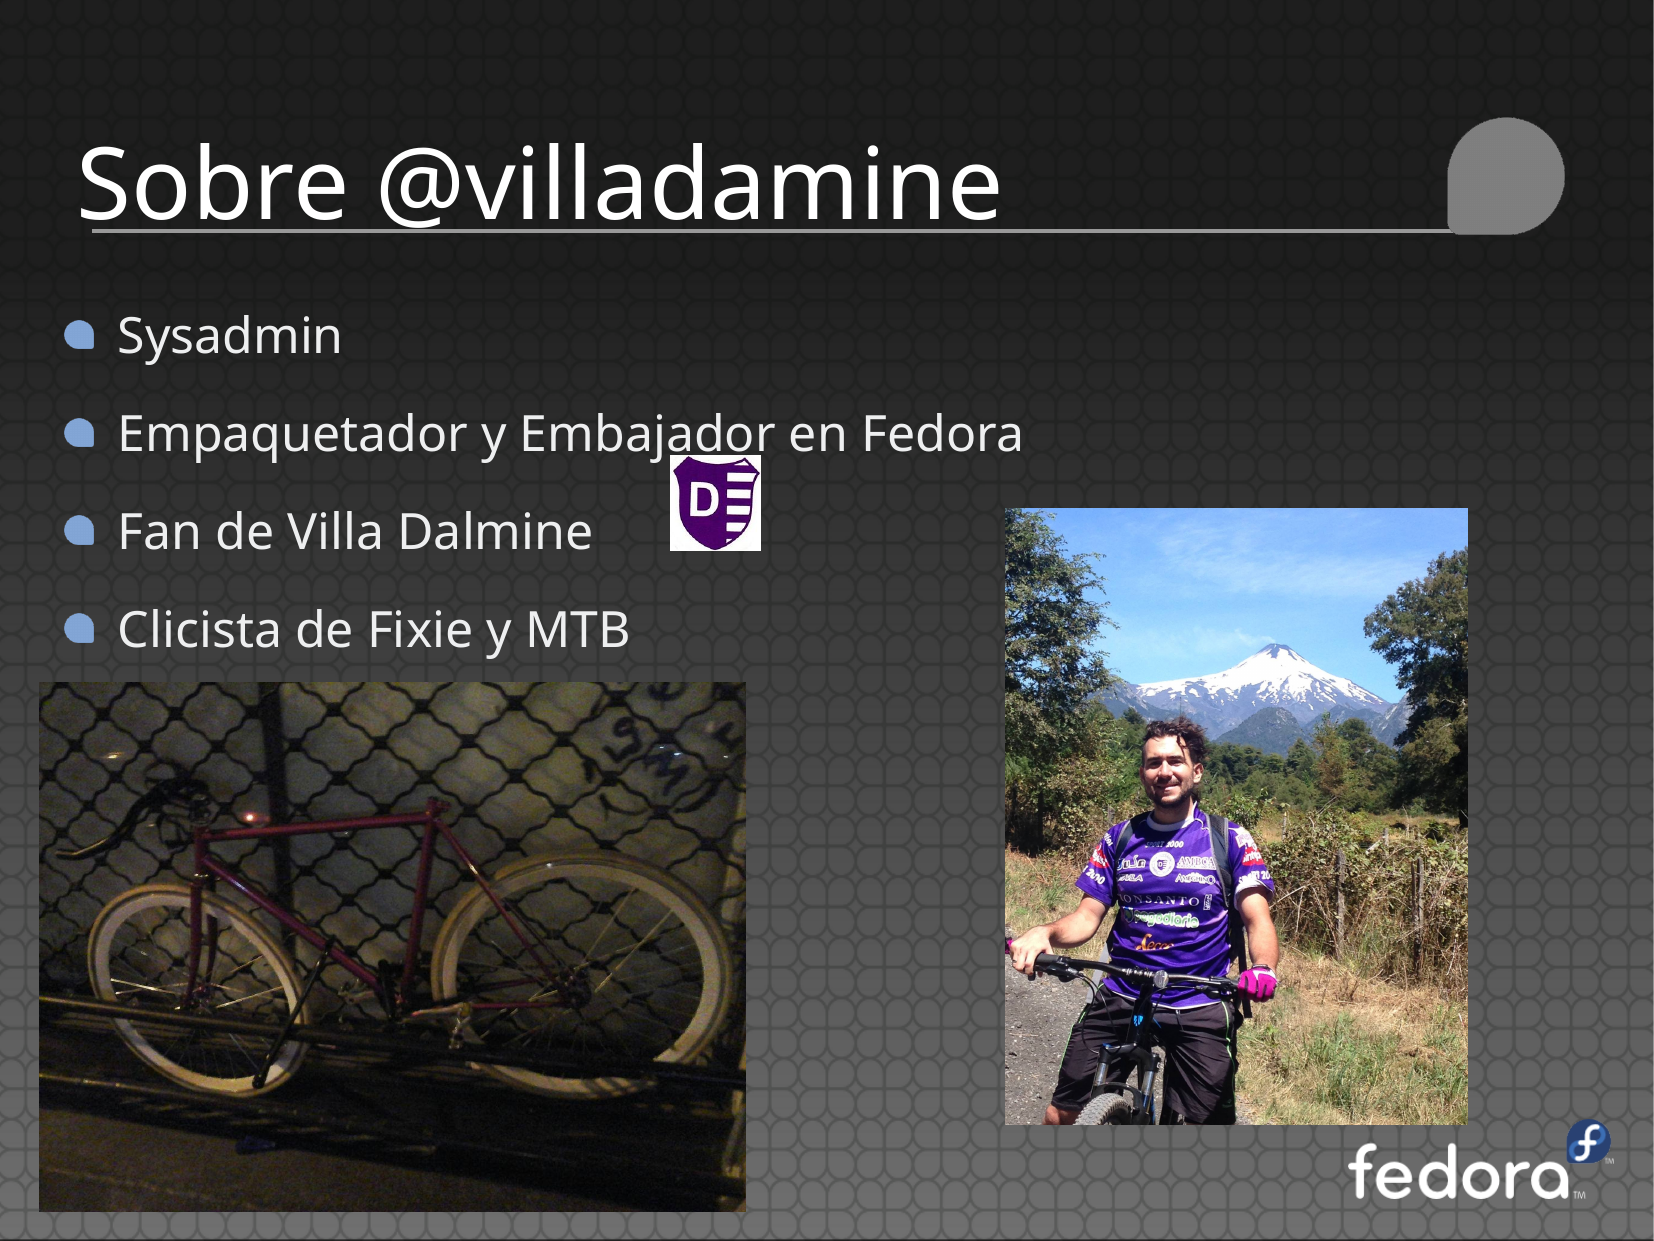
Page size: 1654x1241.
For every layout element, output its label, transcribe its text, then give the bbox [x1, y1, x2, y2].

picture [0, 0, 1654, 1241]
list Sysadmin Empaquetador y Embajador en Fedora Fan de Villa Dalmine Clicista de Fixie y MTB [46, 300, 1536, 1105]
title Sobre @villadamine [76, 112, 1566, 249]
